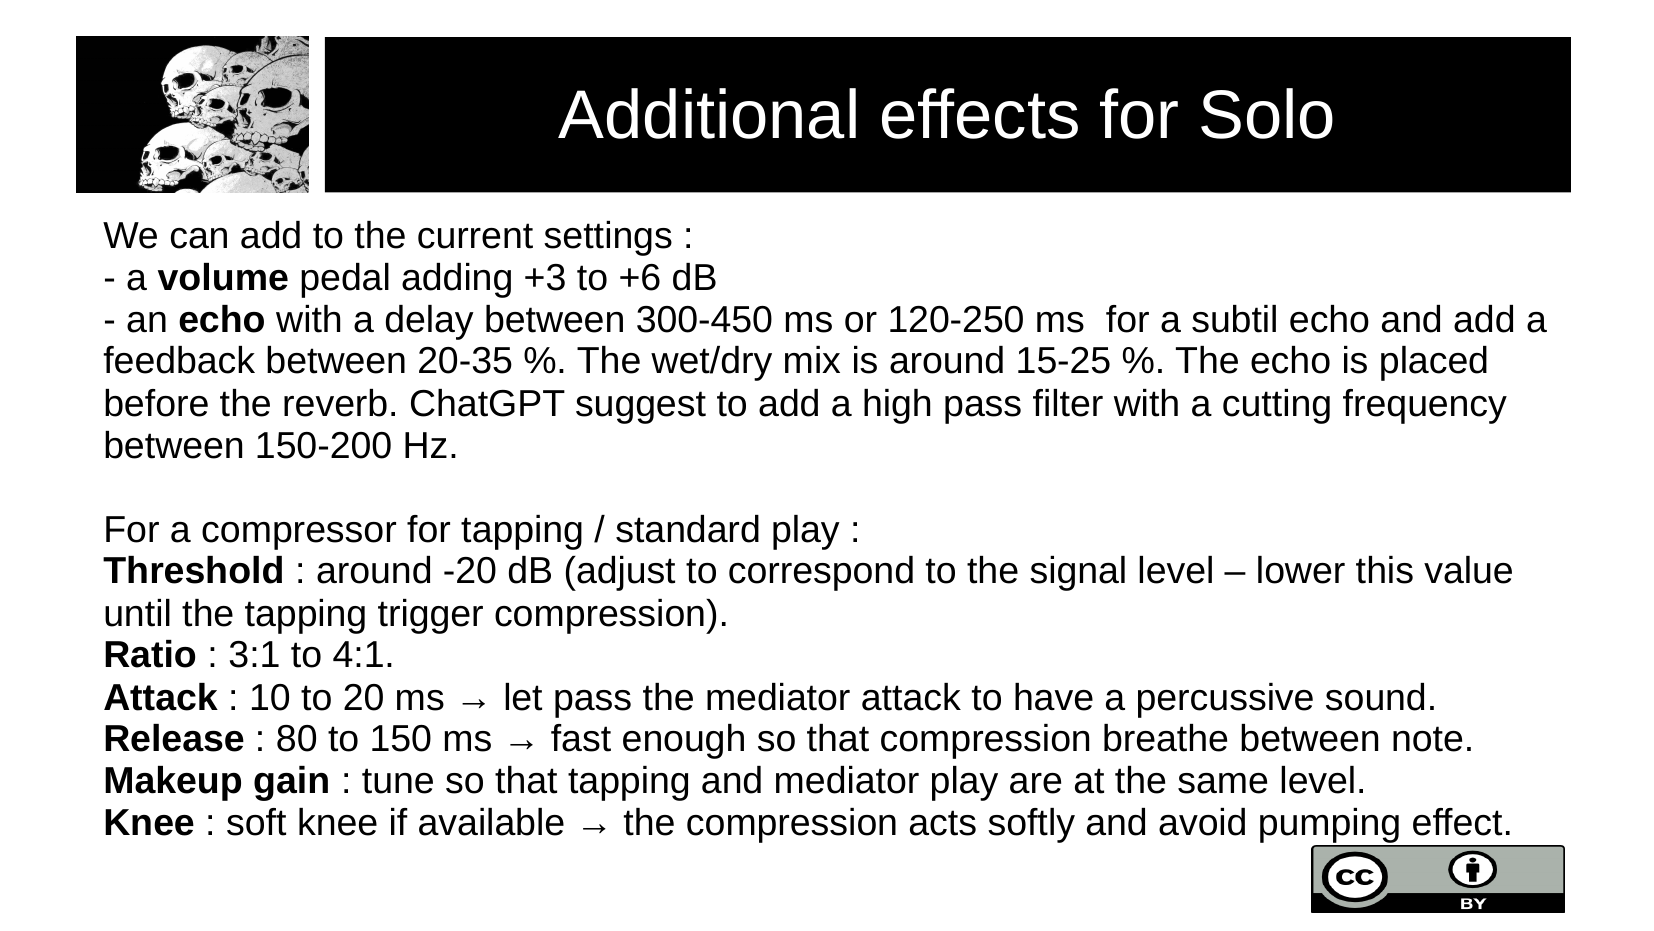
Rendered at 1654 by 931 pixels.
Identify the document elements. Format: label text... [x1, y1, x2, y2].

text_box We can add to the current settings : - a volume pedal adding +3 to +6 dB - an echo with a delay between 300-450 ms or 120-250 ms for a subtil echo and add a feedback between 20-35 %. The wet/dry mix is around 15-25 %. The echo is placed before the reverb. ChatGPT suggest to add a high pass filter with a cutting frequency between 150-200 Hz. For a compressor for tapping / standard play : Threshold : around -20 dB (adjust to correspond to the signal level – lower this value until the tapping trigger compression). Ratio : 3:1 to 4:1. Attack : 10 to 20 ms → let pass the mediator attack to have a percussive sound. Release : 80 to 150 ms → fast enough so that compression breathe between note. Makeup gain : tune so that tapping and mediator play are at the same level. Knee : soft knee if available → the compression acts softly and avoid pumping effect. [88, 206, 1565, 931]
picture [76, 36, 309, 193]
title Additional effects for Solo [324, 37, 1571, 193]
